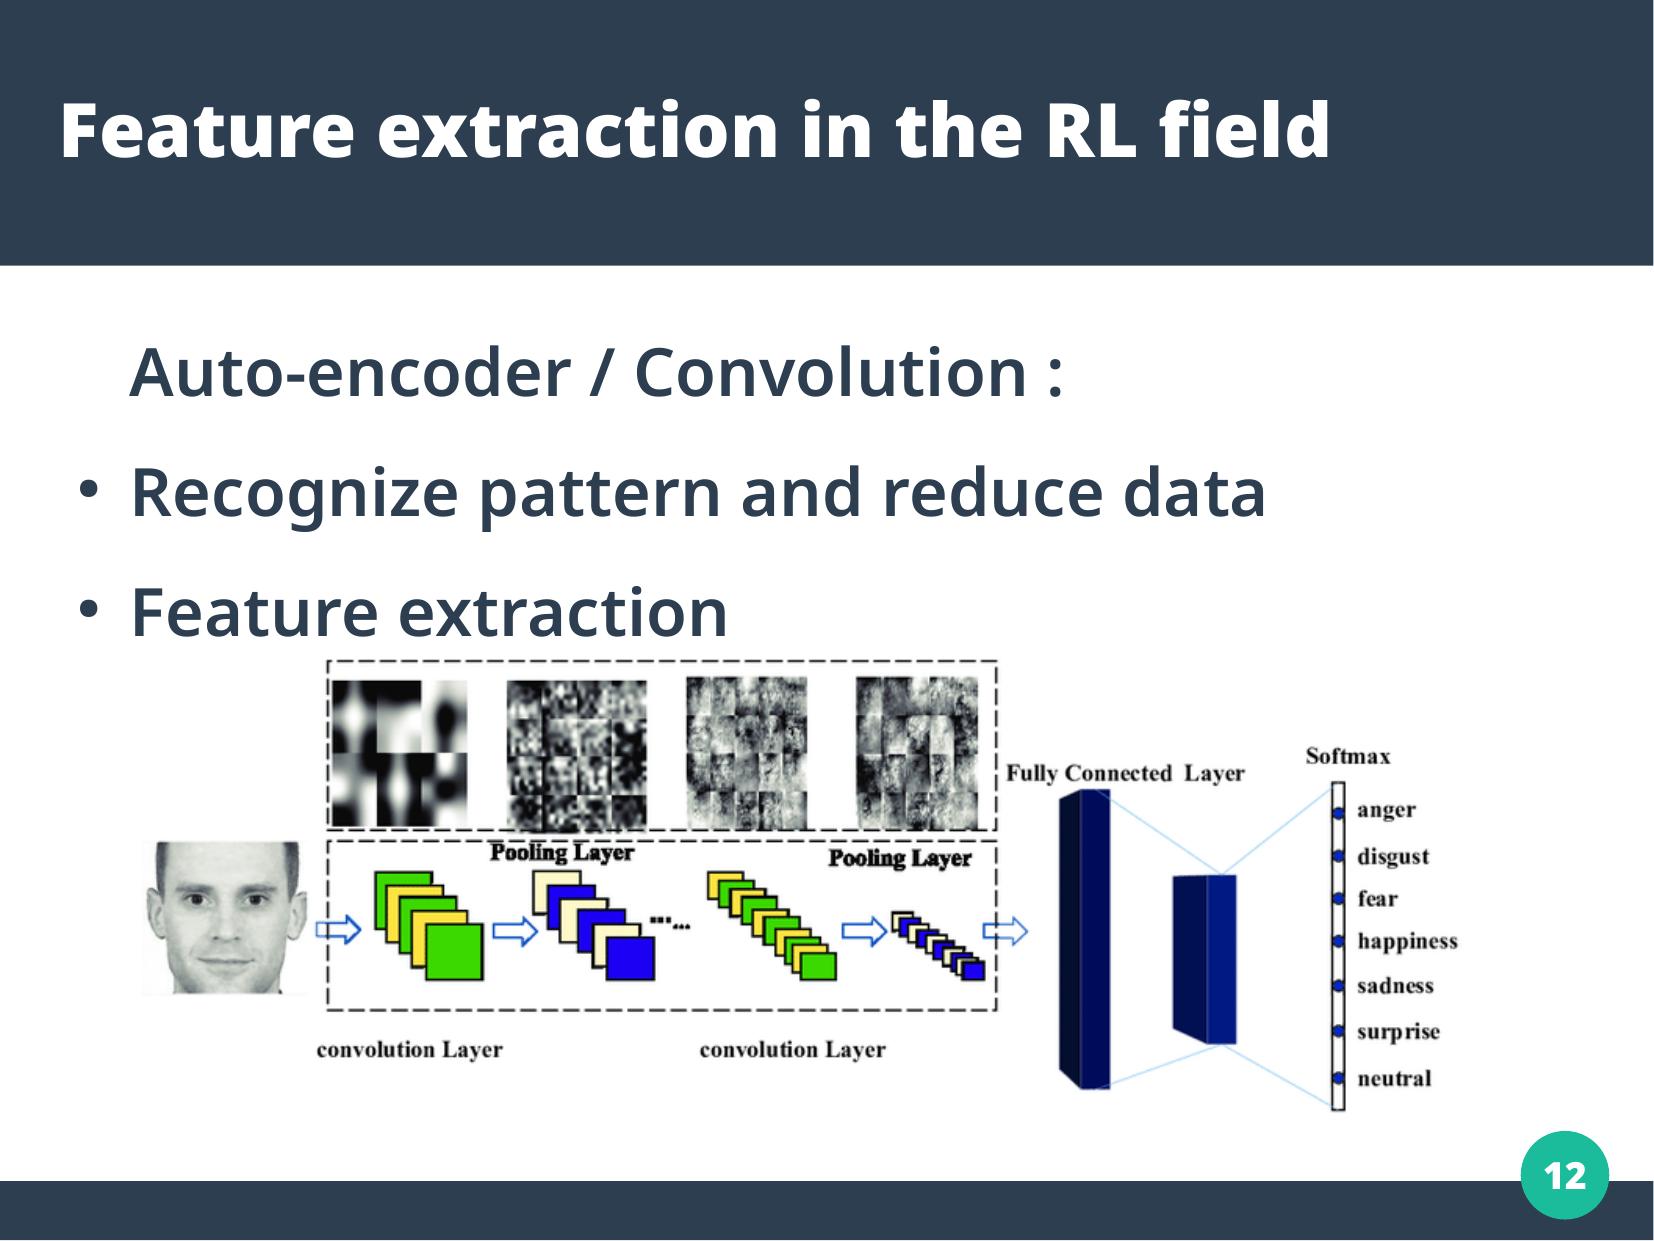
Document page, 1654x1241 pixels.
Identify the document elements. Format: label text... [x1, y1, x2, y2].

picture [141, 659, 1471, 1114]
title Feature extraction in the RL field [59, 49, 1595, 207]
list Auto-encoder / Convolution : Recognize pattern and reduce data Feature extraction [59, 324, 1595, 1152]
